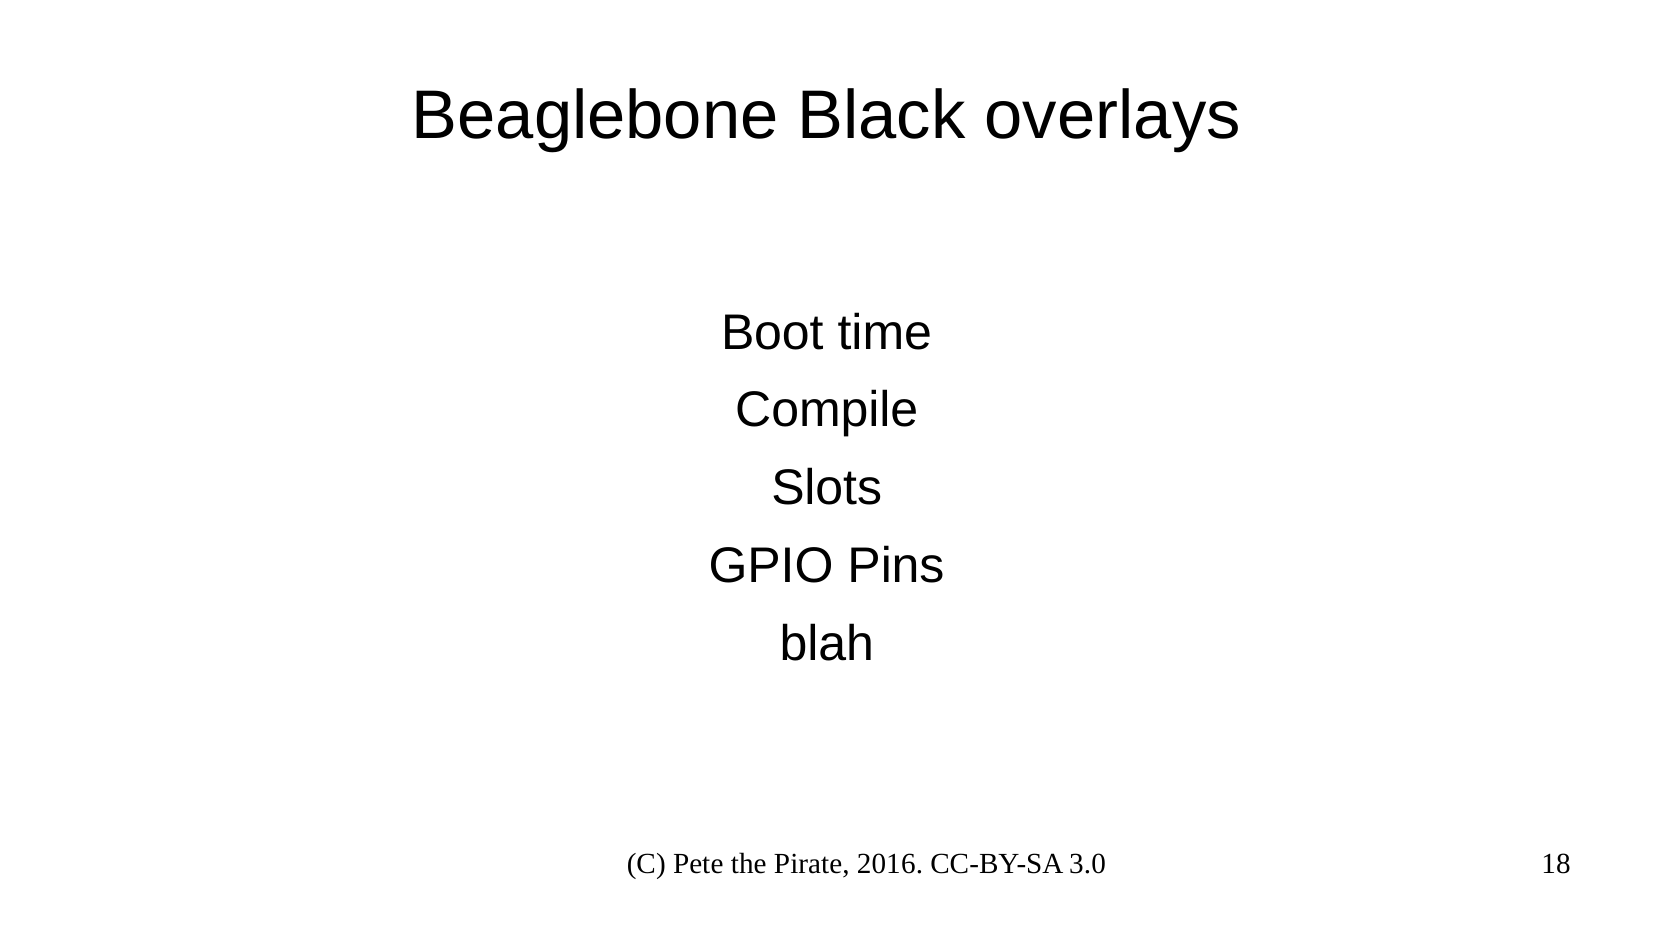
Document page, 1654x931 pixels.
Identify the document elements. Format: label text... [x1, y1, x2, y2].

title Beaglebone Black overlays [82, 37, 1571, 193]
list Boot time Compile Slots GPIO Pins blah [82, 217, 1571, 757]
